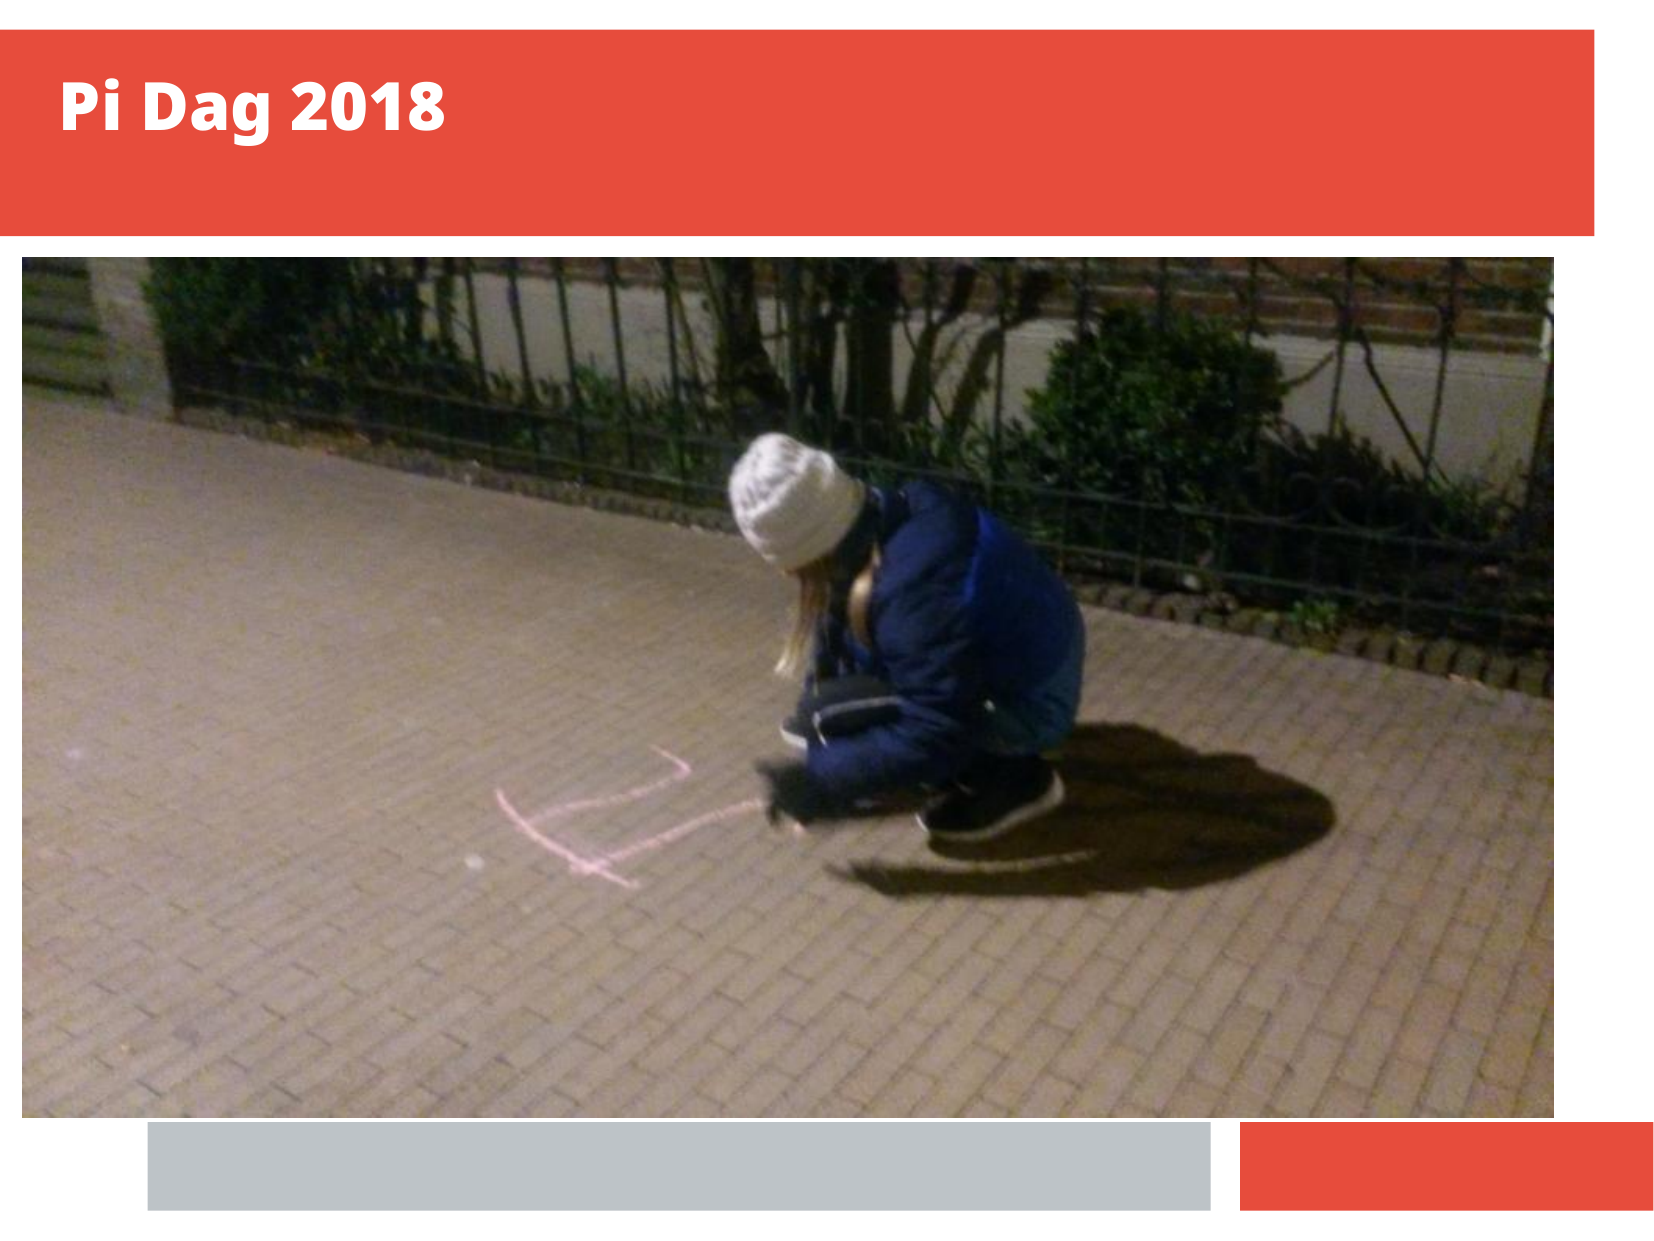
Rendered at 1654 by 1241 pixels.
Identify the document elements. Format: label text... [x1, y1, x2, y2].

title Pi Dag 2018 [59, 59, 1595, 207]
picture [22, 257, 1554, 1118]
